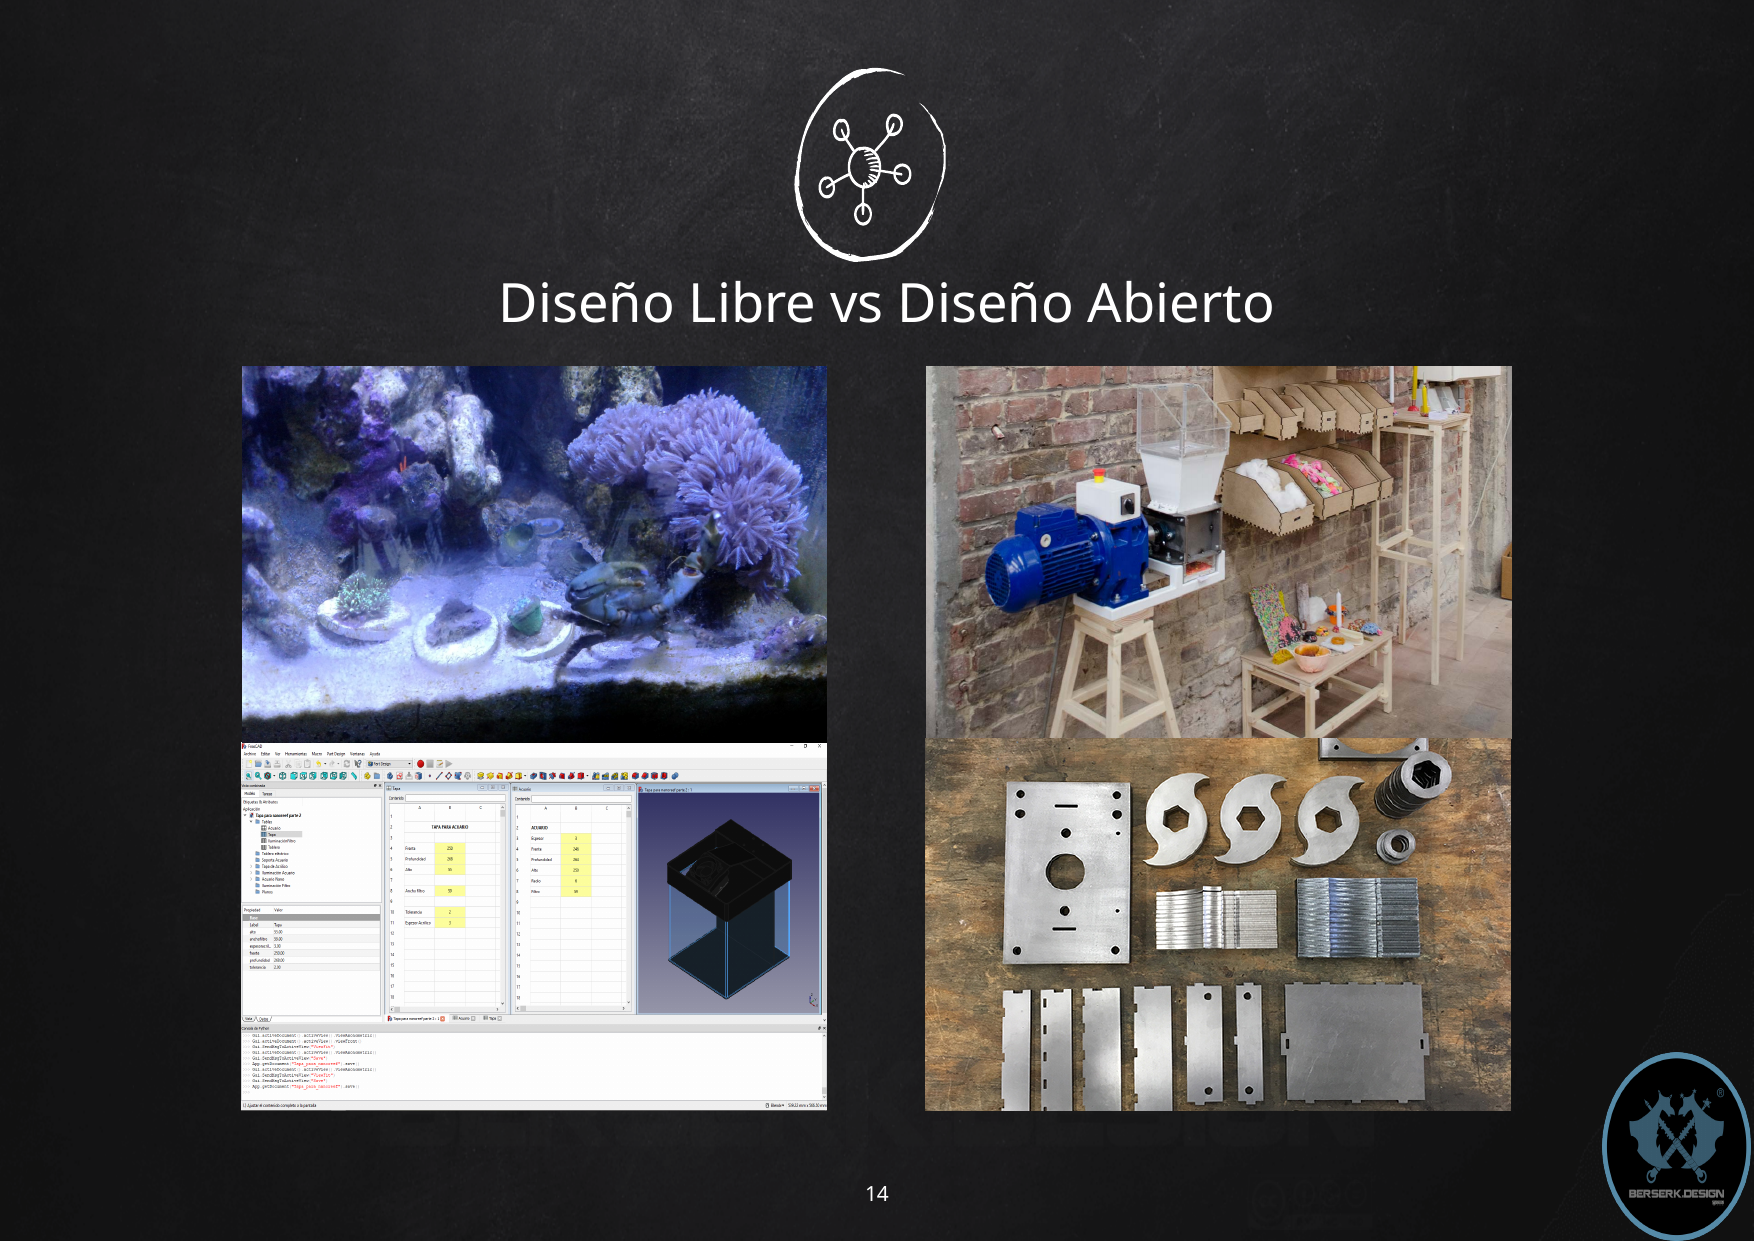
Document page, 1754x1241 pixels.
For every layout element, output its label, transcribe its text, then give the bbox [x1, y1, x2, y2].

slide_number <número> [824, 1165, 930, 1241]
title Diseño Libre vs Diseño Abierto [428, 253, 1347, 461]
text_box [794, 67, 906, 253]
text_box [888, 102, 946, 253]
picture [0, 0, 1754, 1241]
text_box [818, 113, 912, 226]
